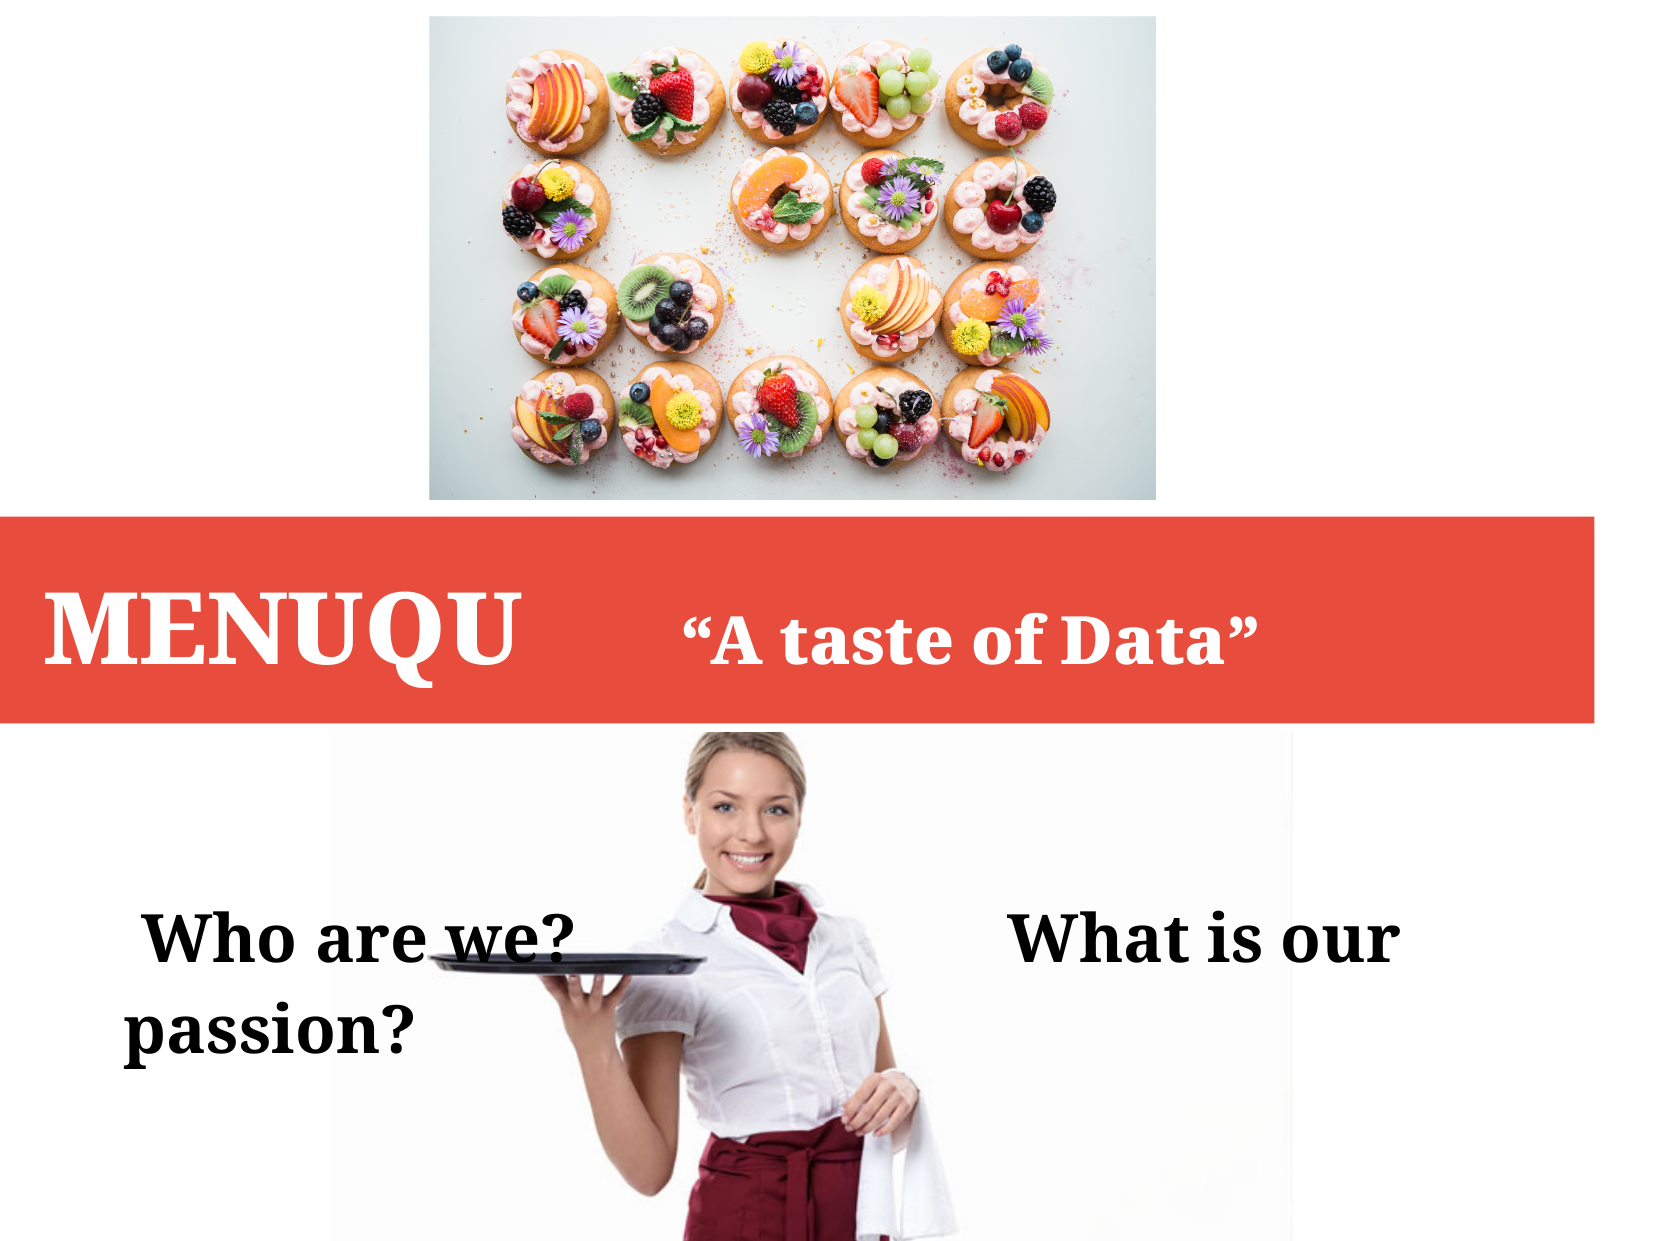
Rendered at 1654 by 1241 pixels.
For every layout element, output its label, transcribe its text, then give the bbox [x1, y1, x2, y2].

subtitle Who are we? What is our passion? [88, 767, 1595, 1182]
picture [331, 1182, 1293, 1241]
picture [429, 16, 1156, 500]
title MENUQU “A taste of Data” [43, 546, 1580, 694]
picture [331, 732, 1293, 767]
